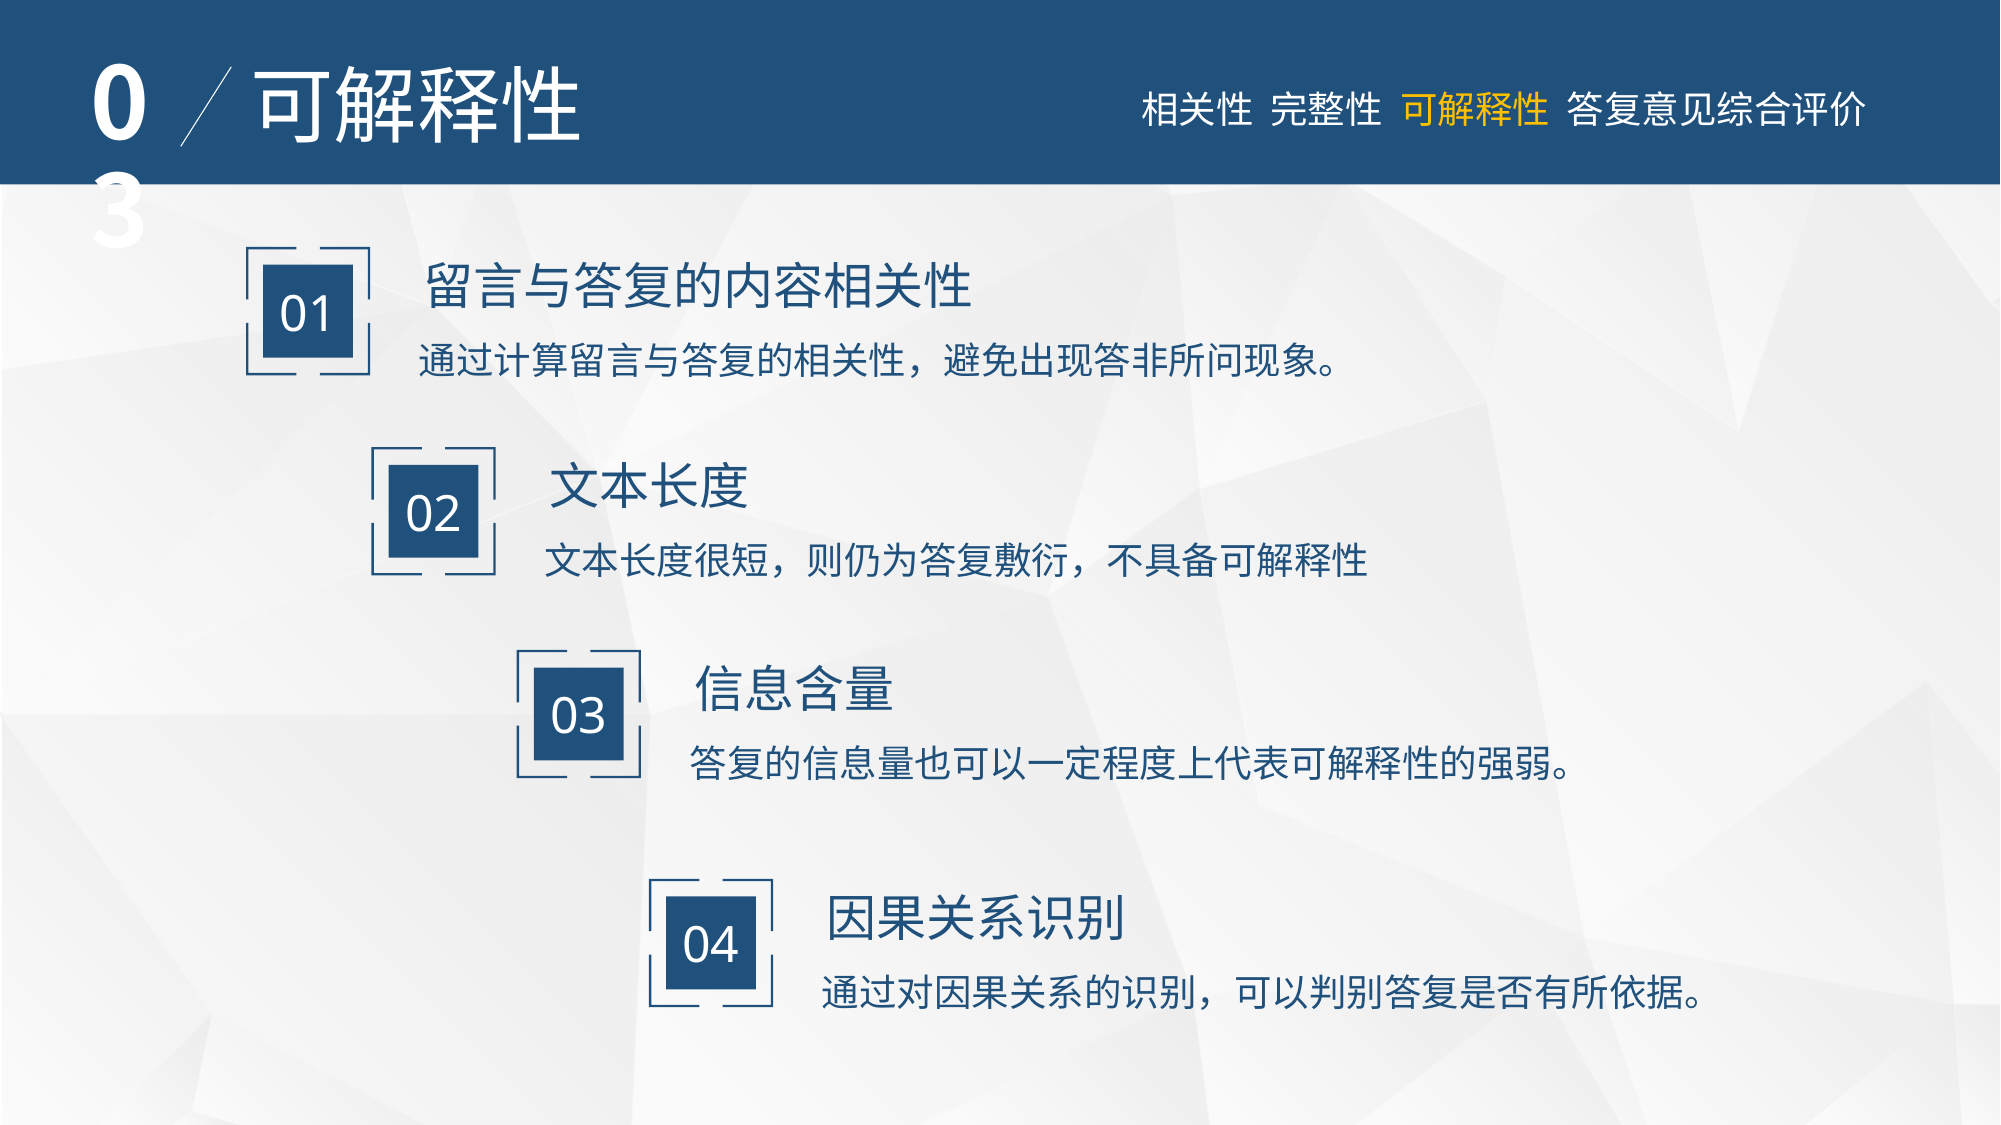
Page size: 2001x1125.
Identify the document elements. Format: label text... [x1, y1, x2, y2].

text_box [722, 878, 774, 932]
list 可解释性 [235, 57, 989, 139]
text_box [371, 522, 422, 576]
text_box [516, 649, 568, 703]
text_box 04 [666, 896, 756, 990]
text_box [590, 725, 641, 779]
text_box [246, 246, 297, 300]
text_box 03 [533, 667, 624, 761]
text_box [648, 878, 700, 932]
text_box 02 [388, 464, 479, 558]
text_box [445, 447, 496, 500]
text_box [722, 954, 774, 1008]
picture [0, 0, 2001, 1125]
text_box [319, 246, 371, 300]
text_box [445, 522, 496, 576]
text_box [246, 322, 297, 376]
text_box 留言与答复的内容相关性 [409, 246, 993, 320]
text_box 因果关系识别 [811, 878, 1199, 952]
text_box 通过计算留言与答复的相关性，避免出现答非所问现象。 [404, 320, 1397, 390]
text_box 文本长度很短，则仍为答复敷衍，不具备可解释性 [529, 520, 1527, 590]
text_box 01 [263, 264, 353, 358]
text_box 信息含量 [679, 649, 1067, 723]
text_box [371, 447, 422, 500]
text_box 答复的信息量也可以一定程度上代表可解释性的强弱。 [674, 723, 1668, 793]
text_box 文本长度 [534, 447, 922, 520]
text_box [319, 322, 371, 376]
text_box 相关性 完整性 可解释性 答复意见综合评价 [1126, 78, 1896, 139]
text_box [648, 954, 700, 1008]
text_box [516, 725, 568, 779]
list 03 [75, 45, 218, 212]
text_box 通过对因果关系的识别，可以判别答复是否有所依据。 [806, 952, 1798, 1022]
text_box [590, 649, 641, 703]
